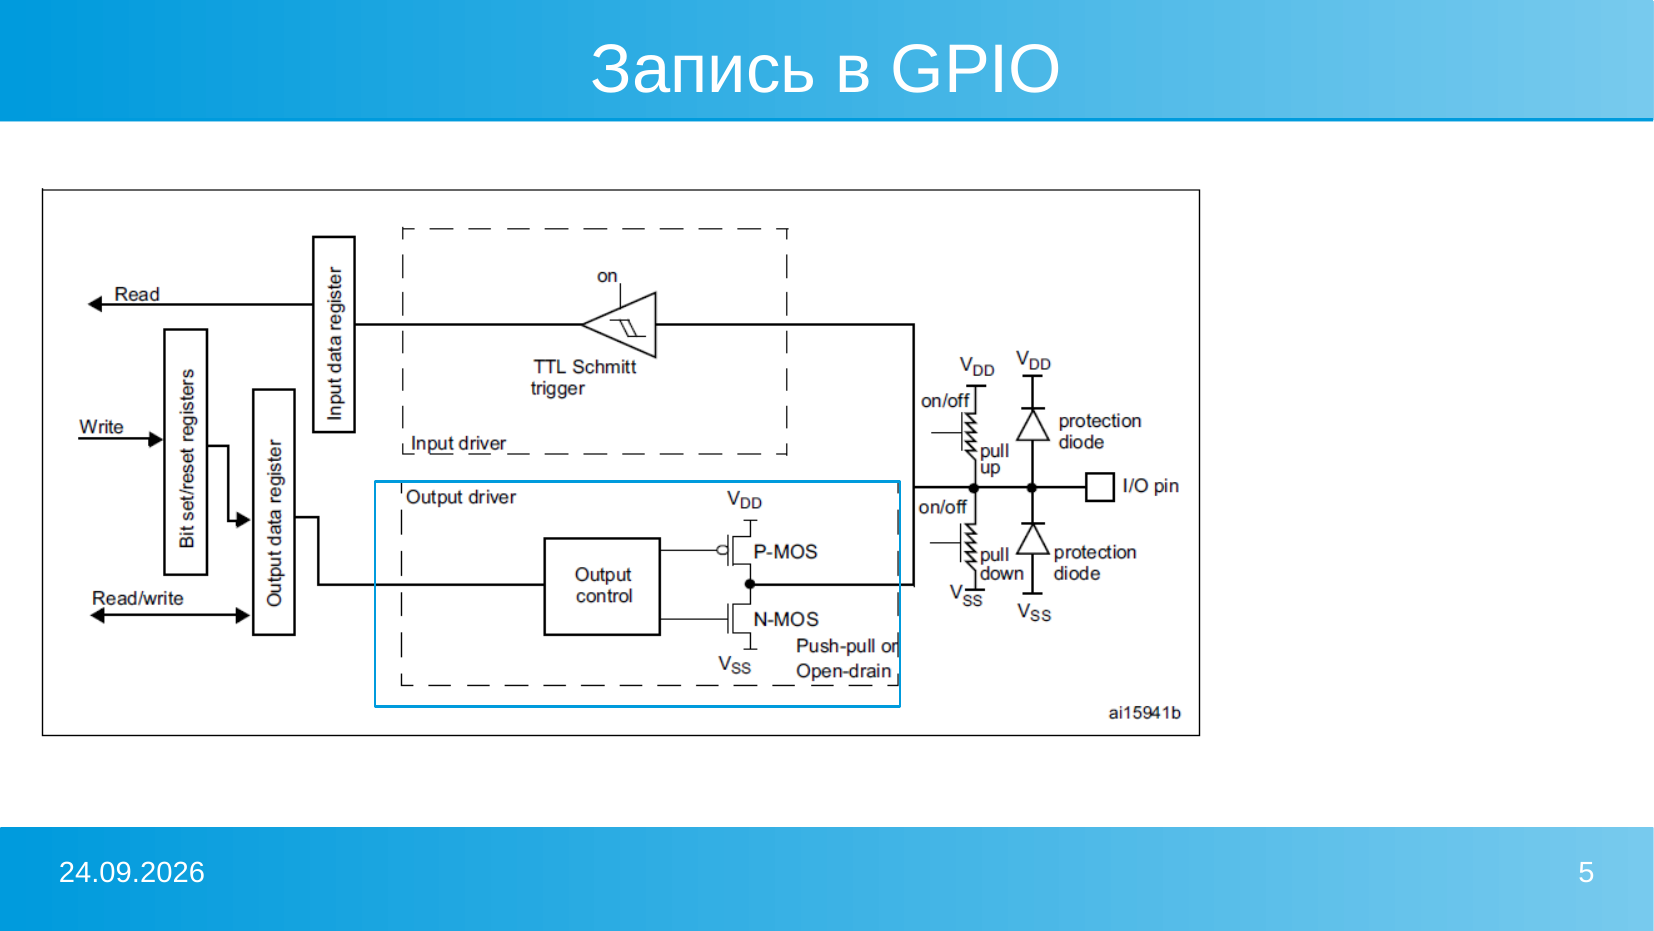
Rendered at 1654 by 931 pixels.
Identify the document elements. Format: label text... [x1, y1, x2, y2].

picture [37, 187, 1204, 740]
title Запись в GPIO [59, 29, 1595, 108]
